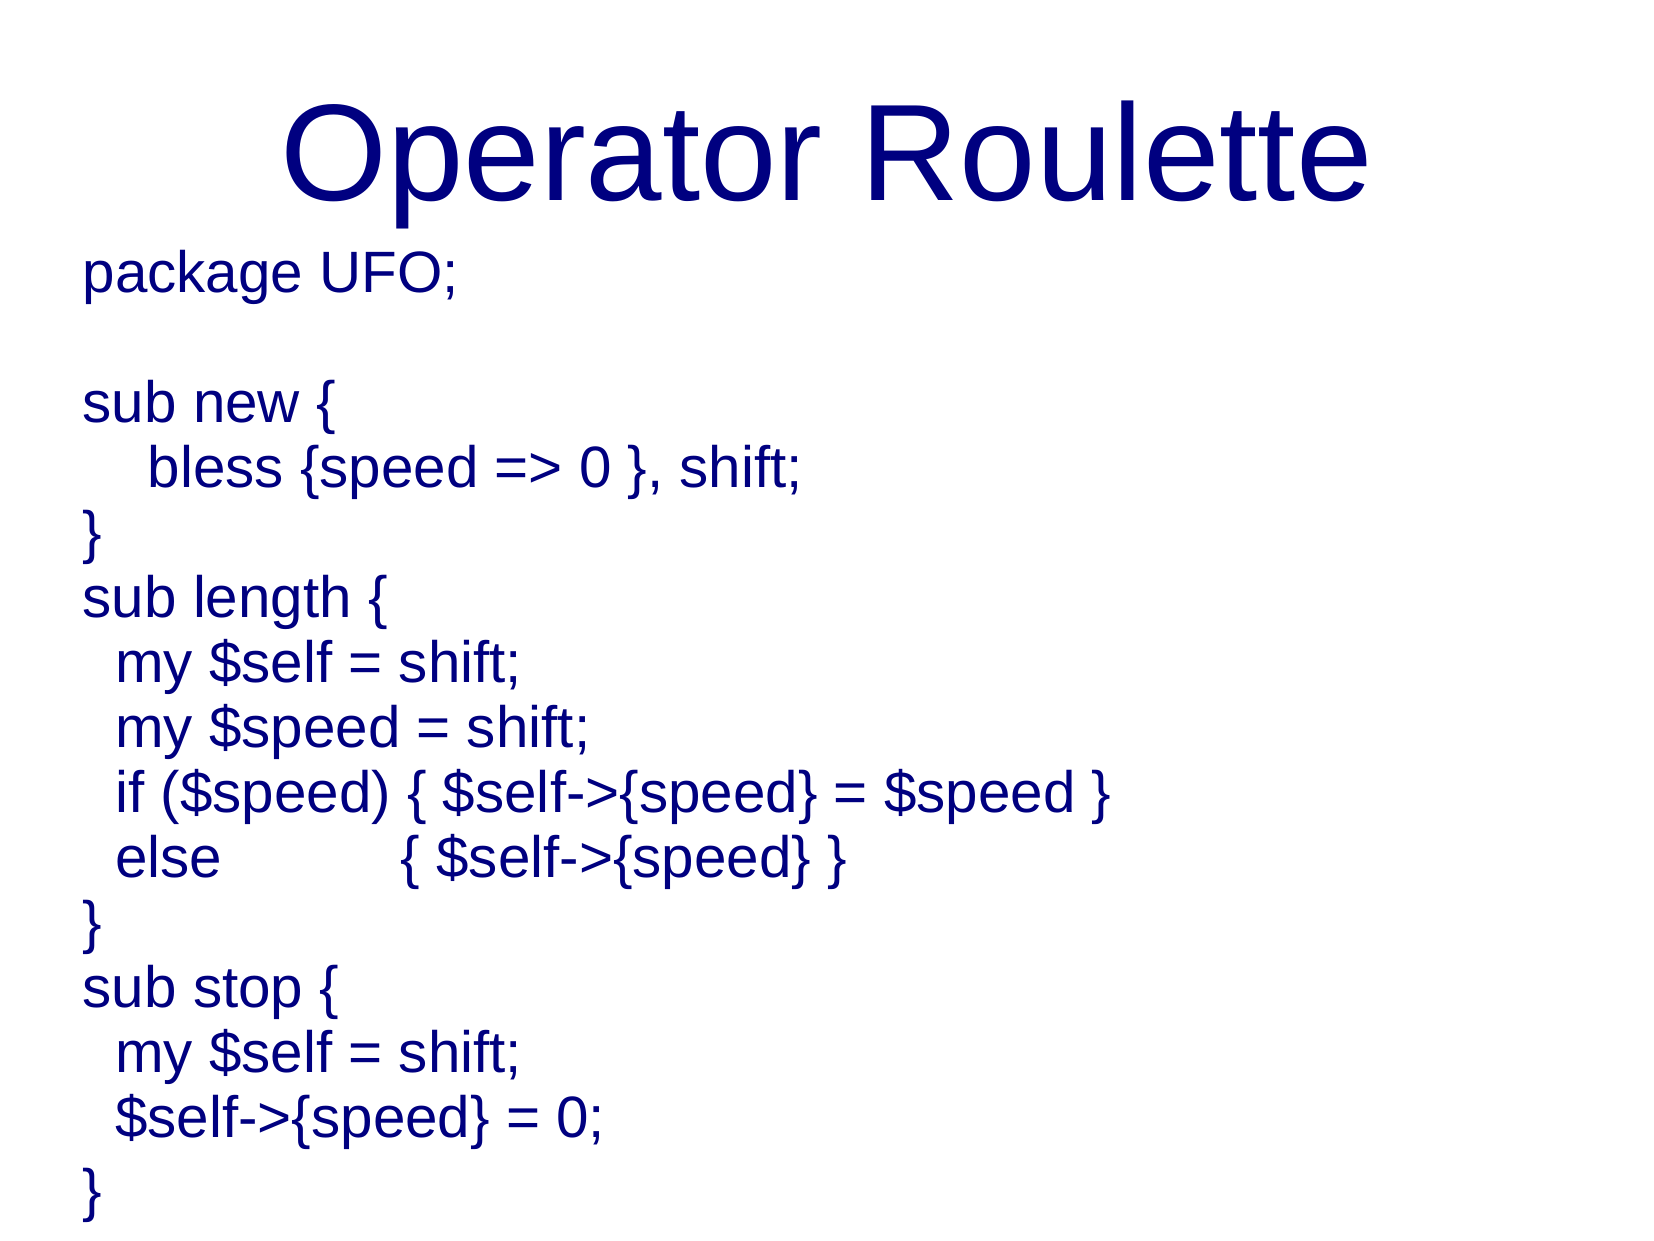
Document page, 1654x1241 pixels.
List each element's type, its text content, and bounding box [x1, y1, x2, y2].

subtitle package UFO; sub new { bless {speed => 0 }, shift; } sub length { my $self = shift; my $speed = shift; if ($speed) { $self->{speed} = $speed } else { $self->{speed} } } sub stop { my $self = shift; $self->{speed} = 0; } [82, 241, 1571, 1224]
title Operator Roulette [82, 49, 1571, 241]
